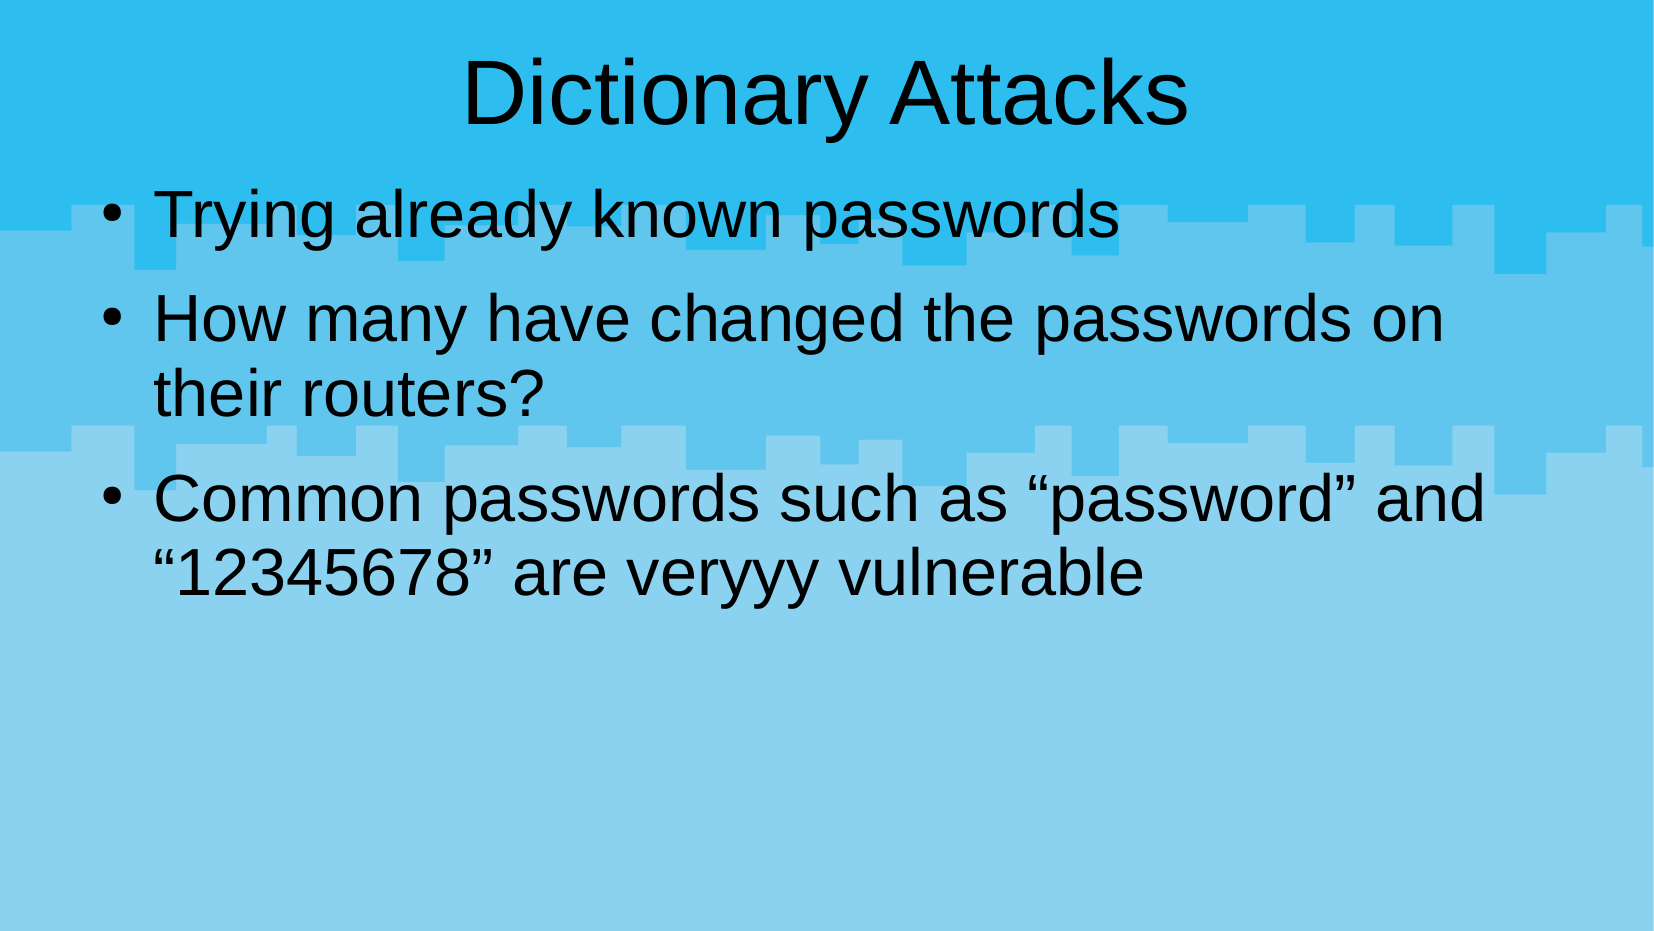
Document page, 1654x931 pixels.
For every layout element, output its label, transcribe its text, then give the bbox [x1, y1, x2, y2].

list Trying already known passwords How many have changed the passwords on their routers? Common passwords such as “password” and “12345678” are veryyy vulnerable [82, 177, 1571, 827]
title Dictionary Attacks [82, 37, 1571, 148]
picture [0, 0, 1654, 931]
